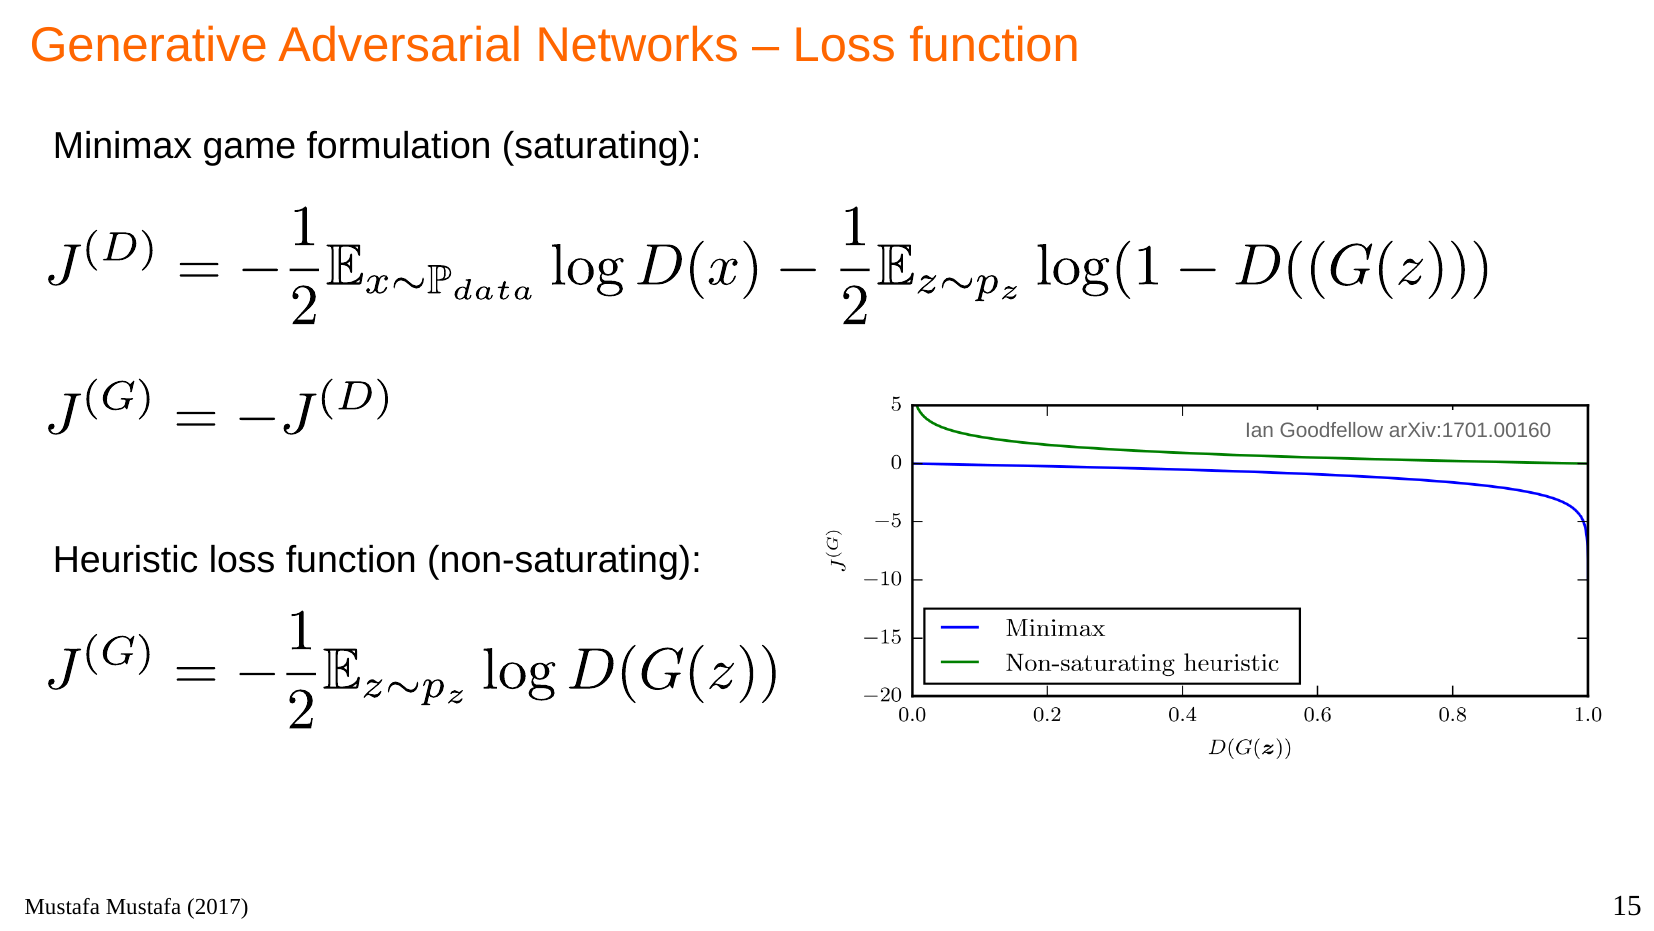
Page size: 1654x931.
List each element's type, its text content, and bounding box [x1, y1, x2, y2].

text_box [44, 206, 1493, 325]
picture [814, 383, 1614, 781]
text_box [44, 610, 782, 729]
text_box Ian Goodfellow arXiv:1701.00160 [1230, 410, 1574, 450]
text_box [44, 378, 393, 439]
title Generative Adversarial Networks – Loss function [29, 15, 1621, 74]
text_box Heuristic loss function (non-saturating): [38, 530, 717, 588]
text_box Minimax game formulation (saturating): [38, 117, 717, 175]
